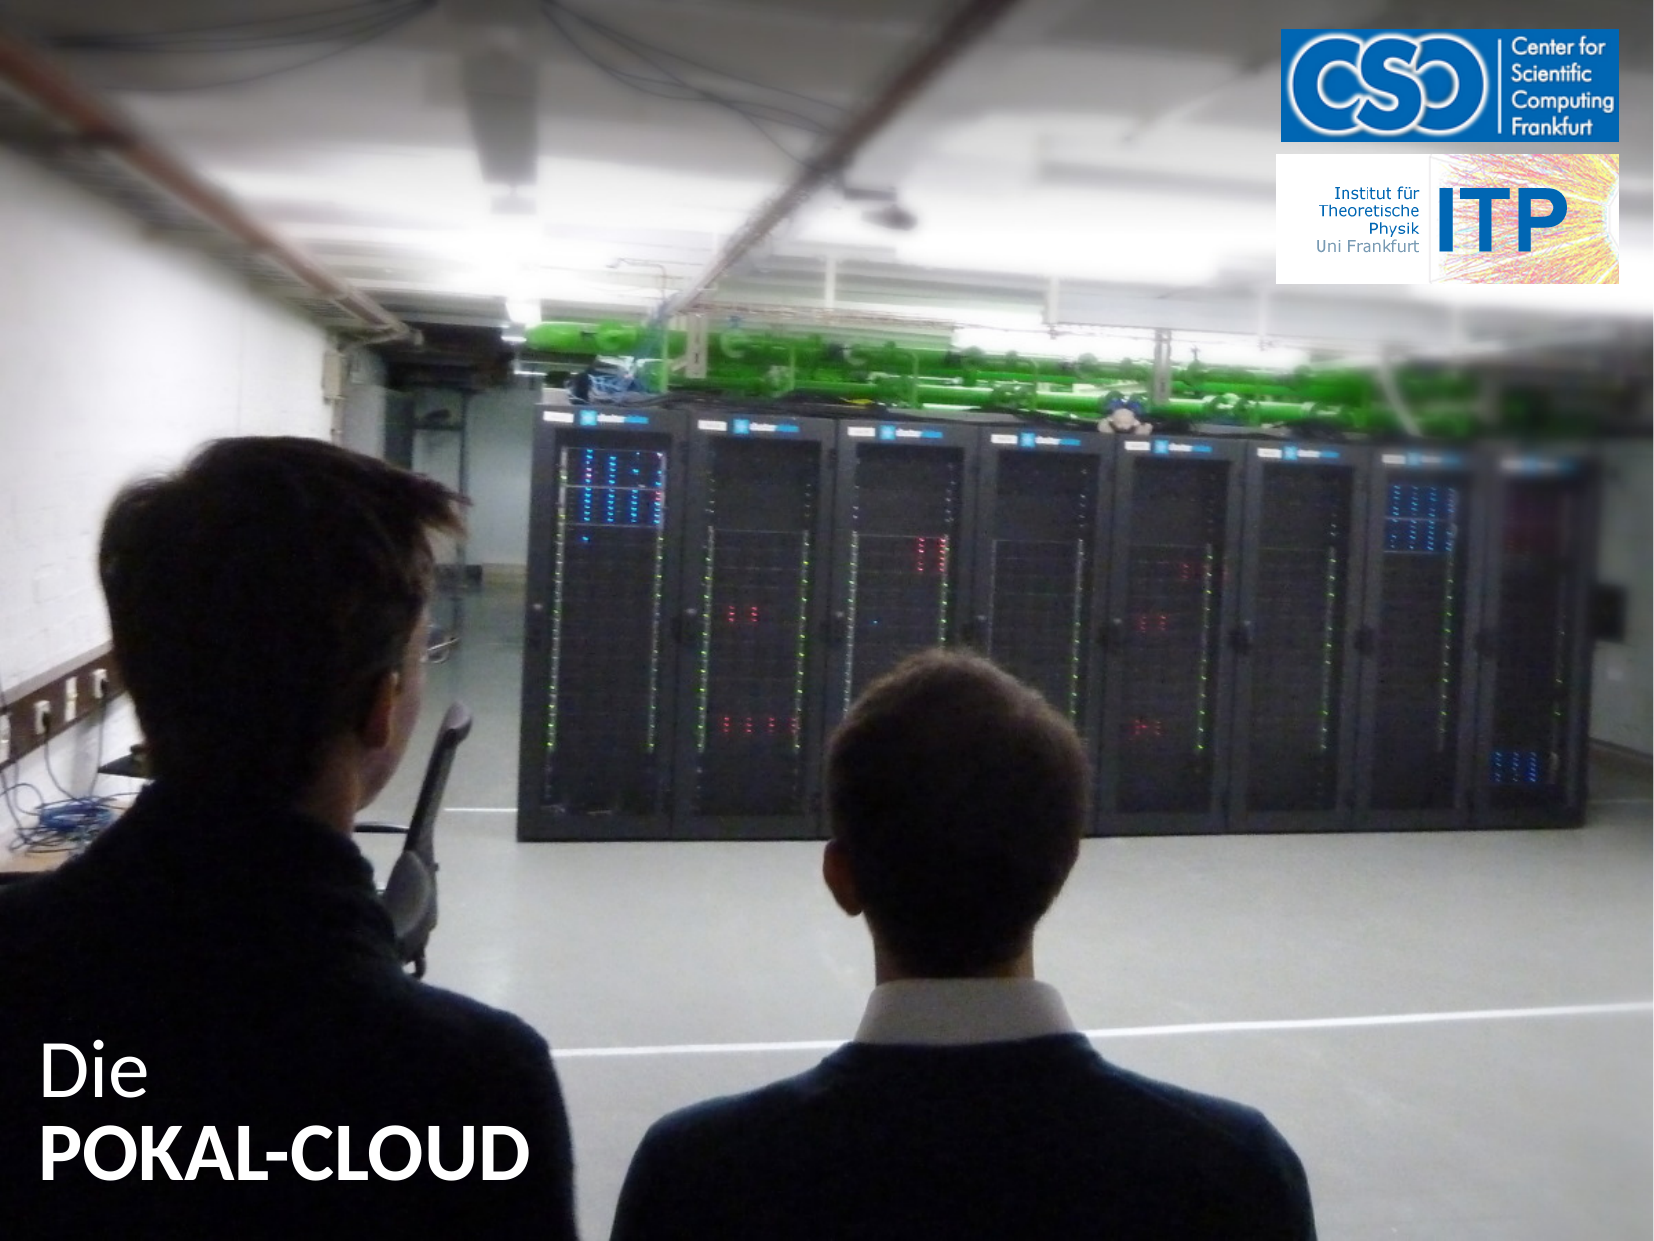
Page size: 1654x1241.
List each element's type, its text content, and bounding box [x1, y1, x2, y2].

picture [0, 0, 1654, 1241]
text_box Die POKAL-CLOUD [23, 1027, 552, 1210]
